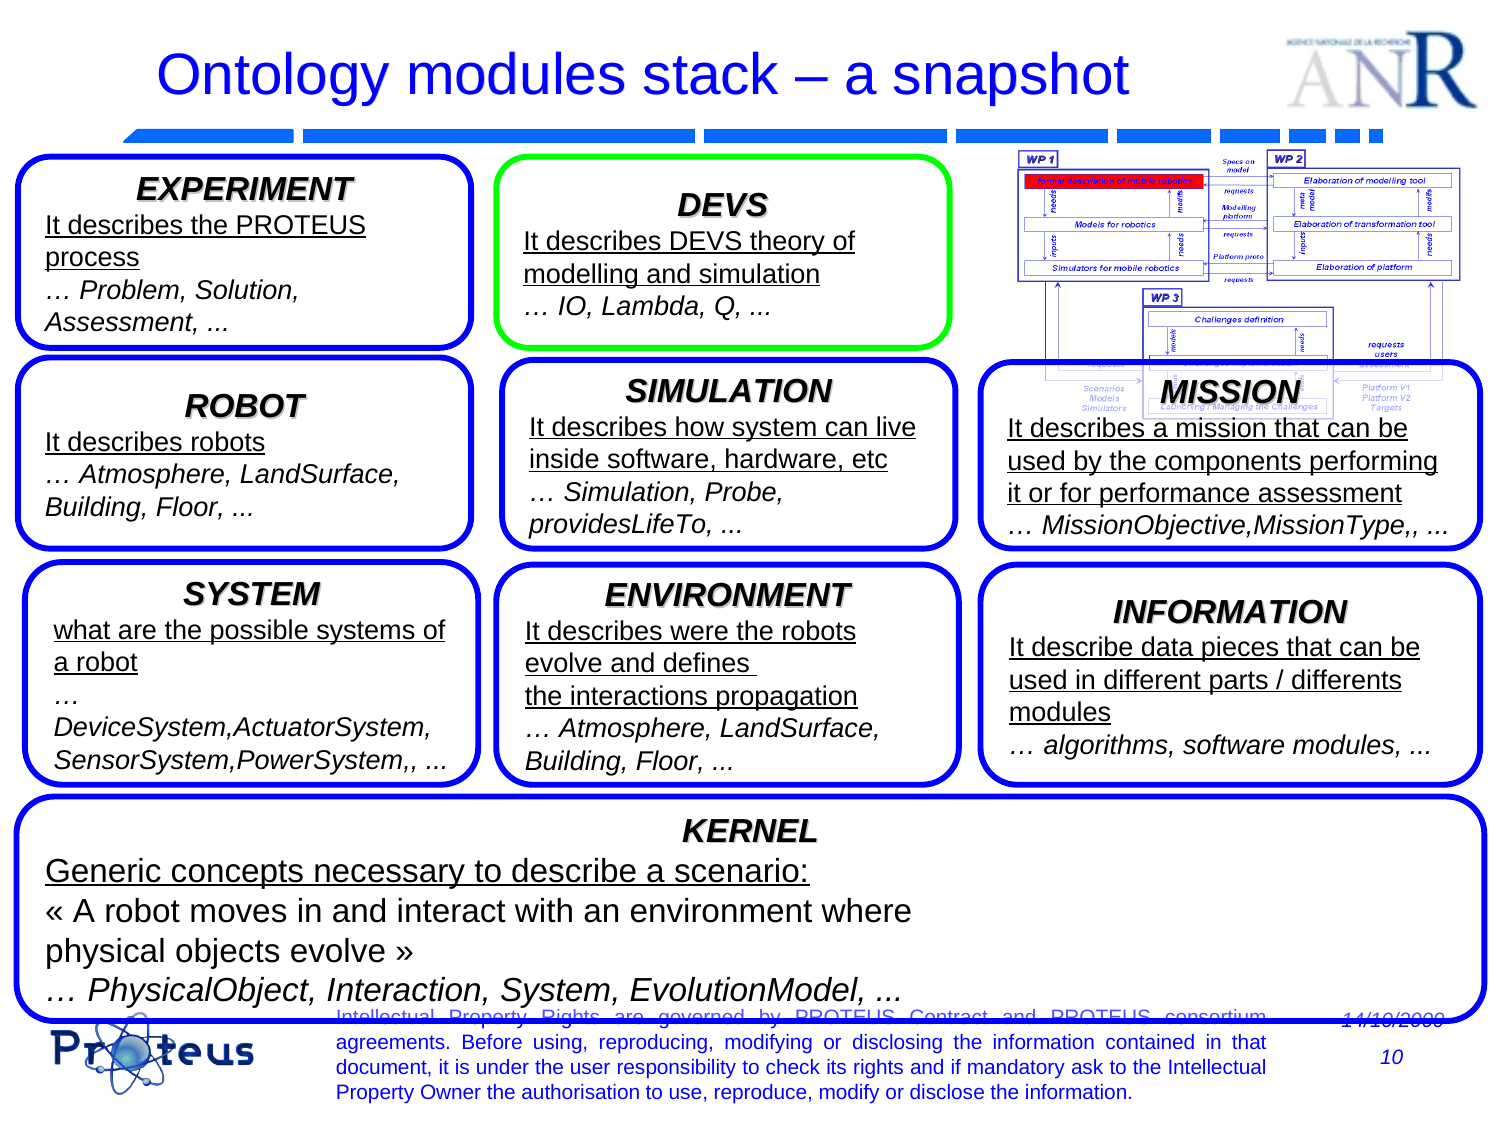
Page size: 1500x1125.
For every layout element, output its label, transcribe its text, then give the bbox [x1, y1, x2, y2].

text_box INFORMATION It describe data pieces that can be used in different parts / differents modules … algorithms, software modules, ... [980, 564, 1481, 785]
text_box ENVIRONMENT It describes were the robots evolve and defines the interactions propagation … Atmosphere, LandSurface, Building, Floor, ... [496, 564, 959, 785]
text_box SIMULATION It describes how system can live inside software, hardware, etc … Simulation, Probe, providesLifeTo, ... [502, 359, 956, 549]
picture [1281, 27, 1484, 115]
text_box MISSION It describes a mission that can be used by the components performing it or for performance assessment … MissionObjective,MissionType,, ... [980, 362, 1481, 549]
text_box SYSTEM what are the possible systems of a robot … DeviceSystem,ActuatorSystem, SensorSystem,PowerSystem,, ... [24, 562, 479, 785]
text_box ROBOT It describes robots … Atmosphere, LandSurface, Building, Floor, ... [17, 357, 472, 549]
picture [1017, 149, 1461, 364]
text_box EXPERIMENT It describes the PROTEUS process … Problem, Solution, Assessment, ... [17, 156, 472, 348]
text_box KERNEL Generic concepts necessary to describe a scenario: « A robot moves in and interact with an environment where physical objects evolve » … PhysicalObject, Interaction, System, EvolutionModel, ... [16, 796, 1485, 1022]
title Ontology modules stack – a snapshot [23, 11, 1264, 130]
picture [35, 1017, 272, 1101]
text_box DEVS It describes DEVS theory of modelling and simulation … IO, Lambda, Q, ... [496, 156, 950, 348]
